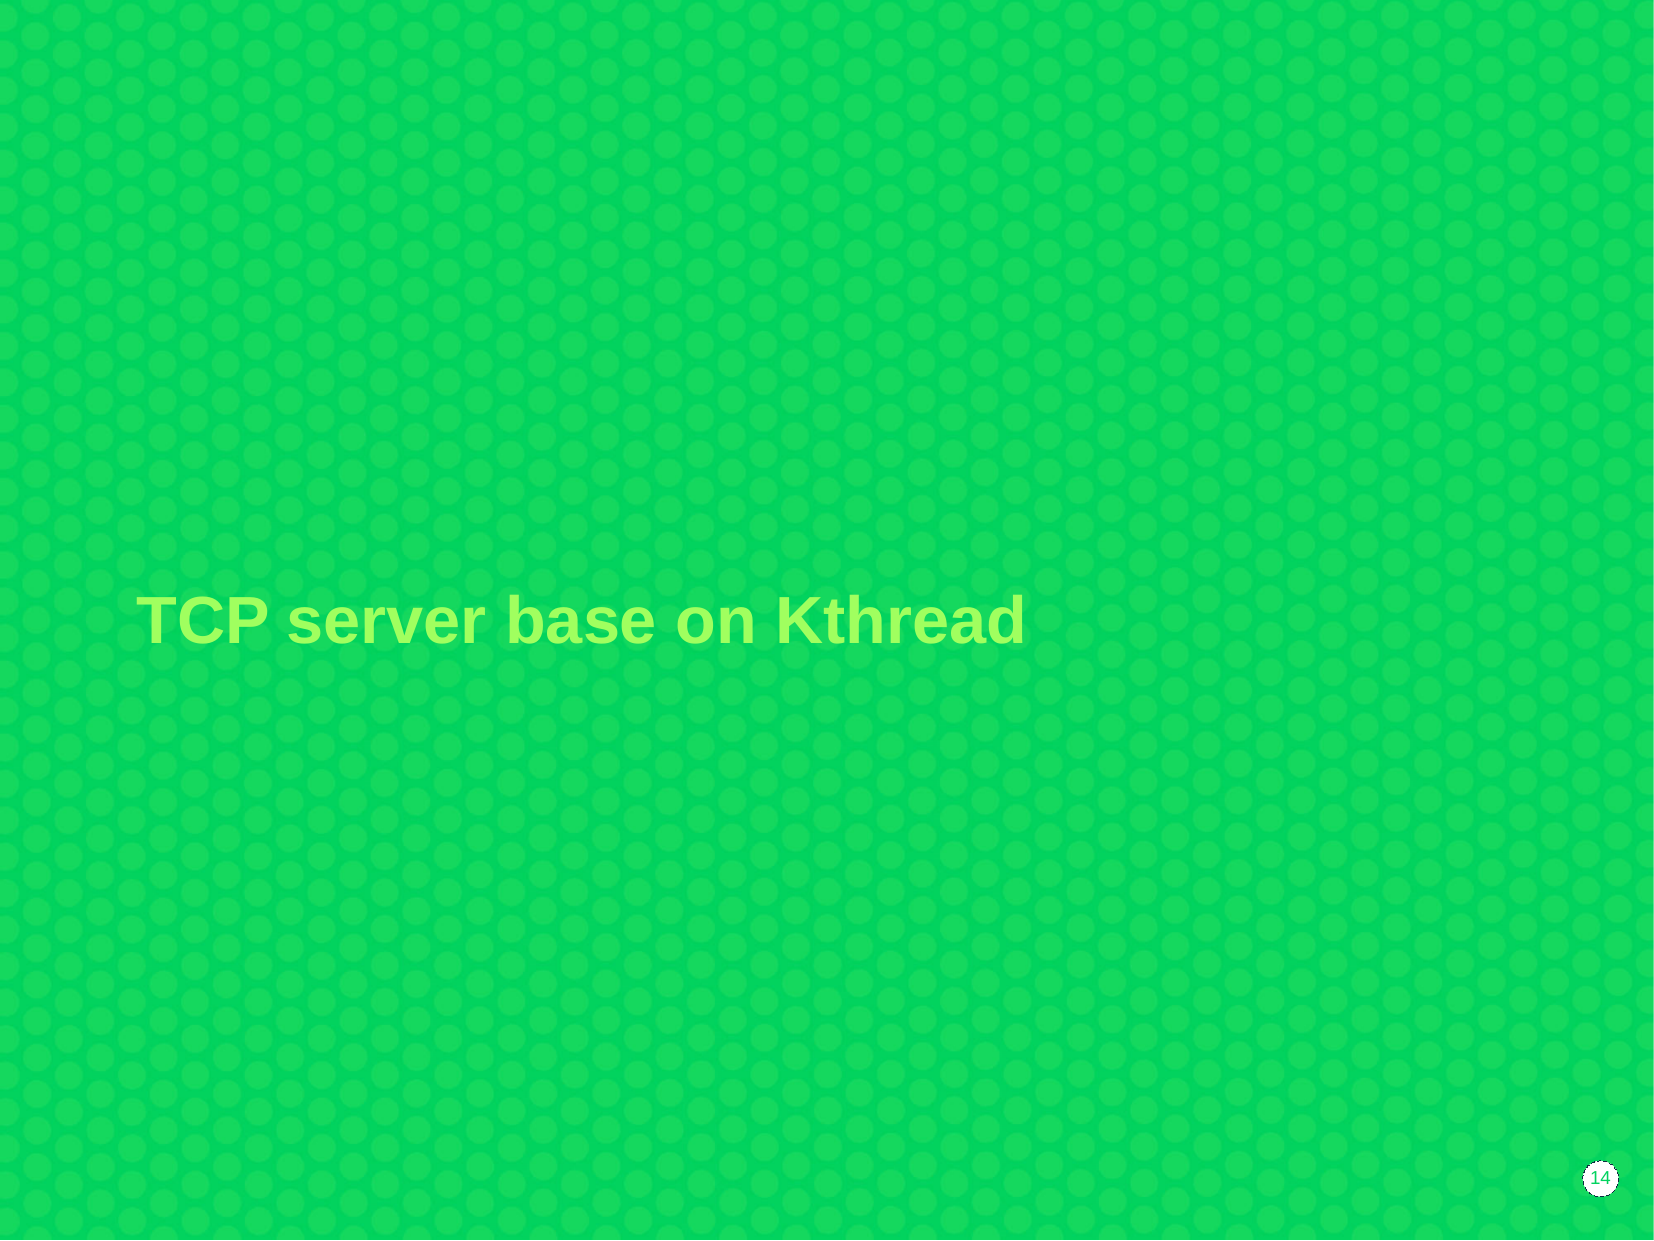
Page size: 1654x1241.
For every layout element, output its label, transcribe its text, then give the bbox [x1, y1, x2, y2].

picture [0, 0, 1654, 1240]
title TCP server base on Kthread [121, 516, 1531, 724]
